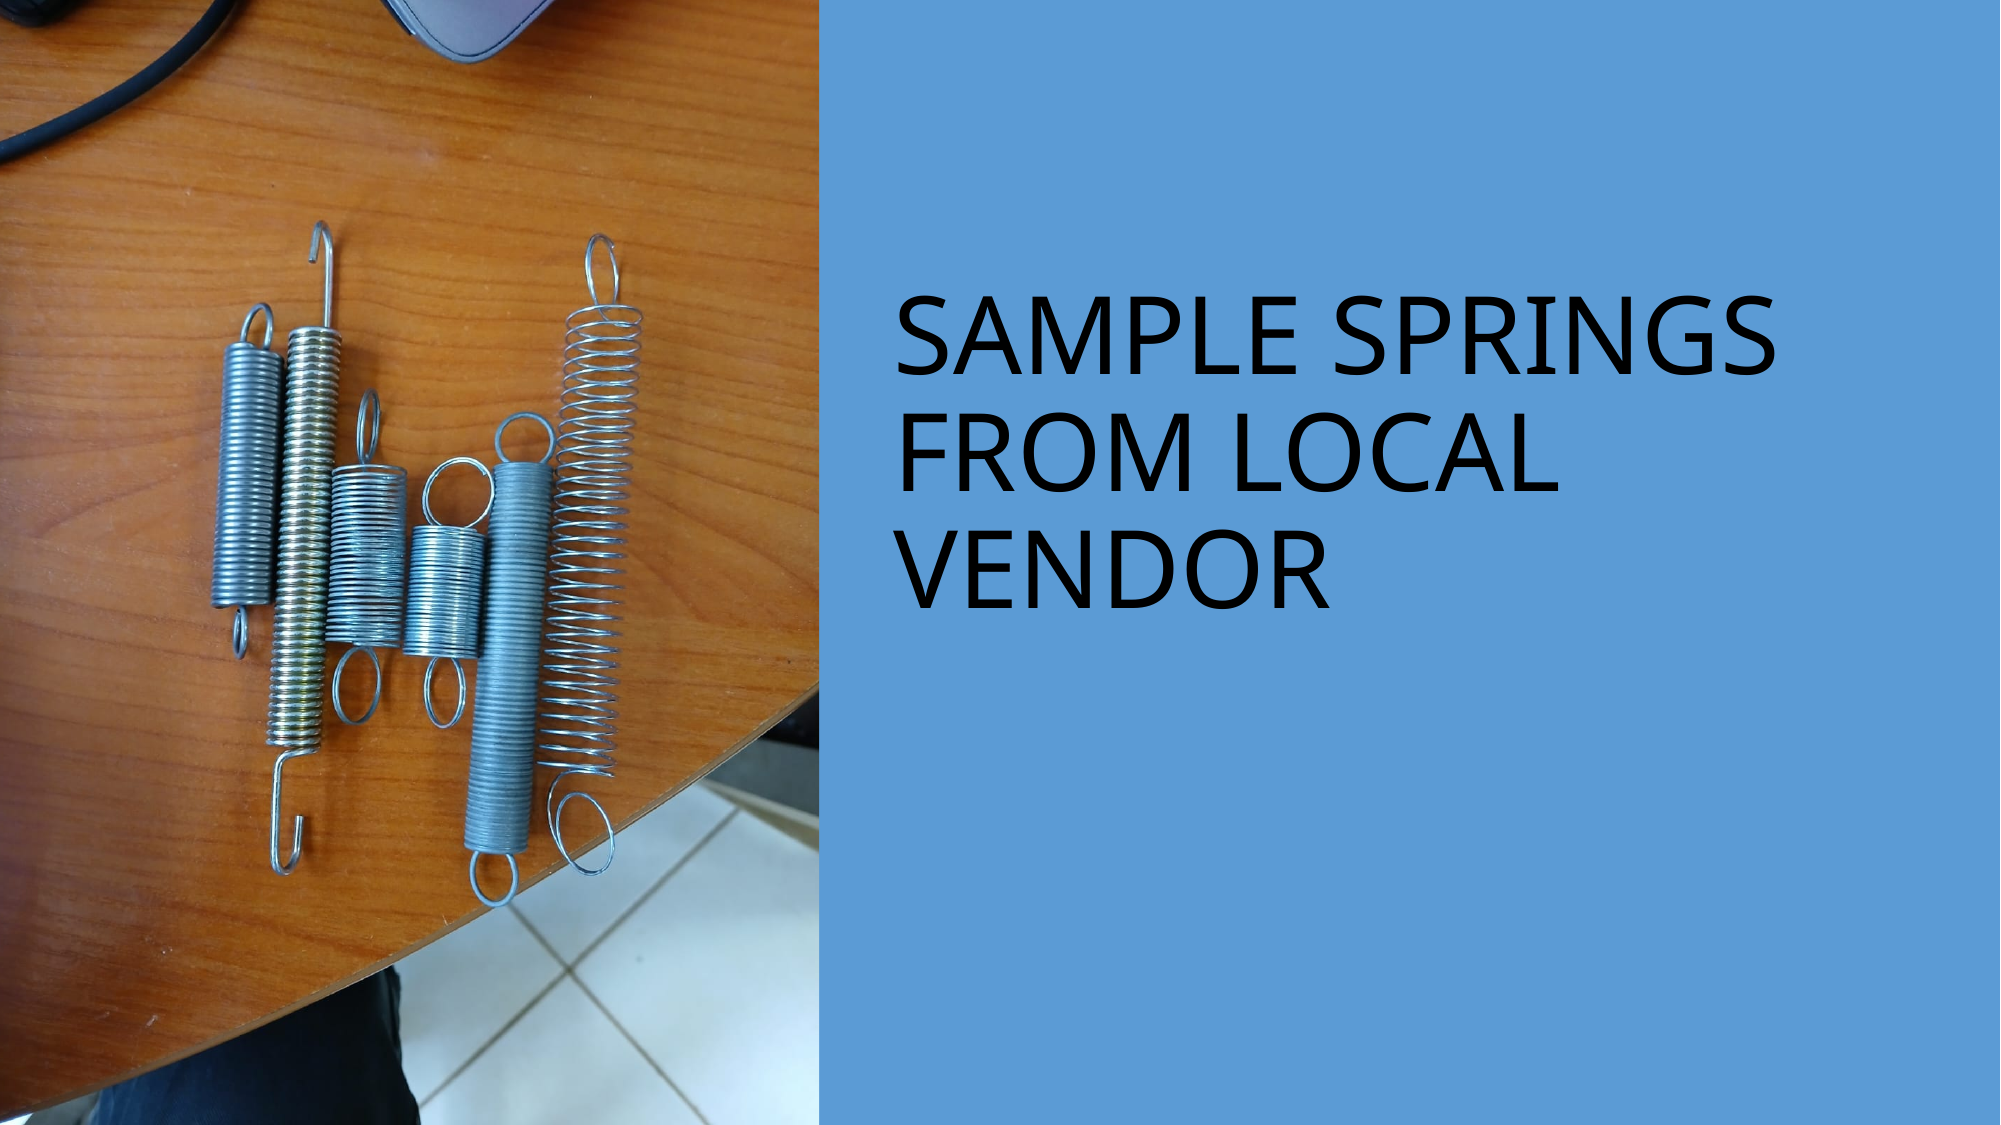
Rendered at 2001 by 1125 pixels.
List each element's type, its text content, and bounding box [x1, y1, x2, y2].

text_box [820, 0, 2000, 1125]
title SAMPLE SPRINGS FROM LOCAL VENDOR [878, 243, 1863, 639]
picture [0, 0, 820, 1125]
